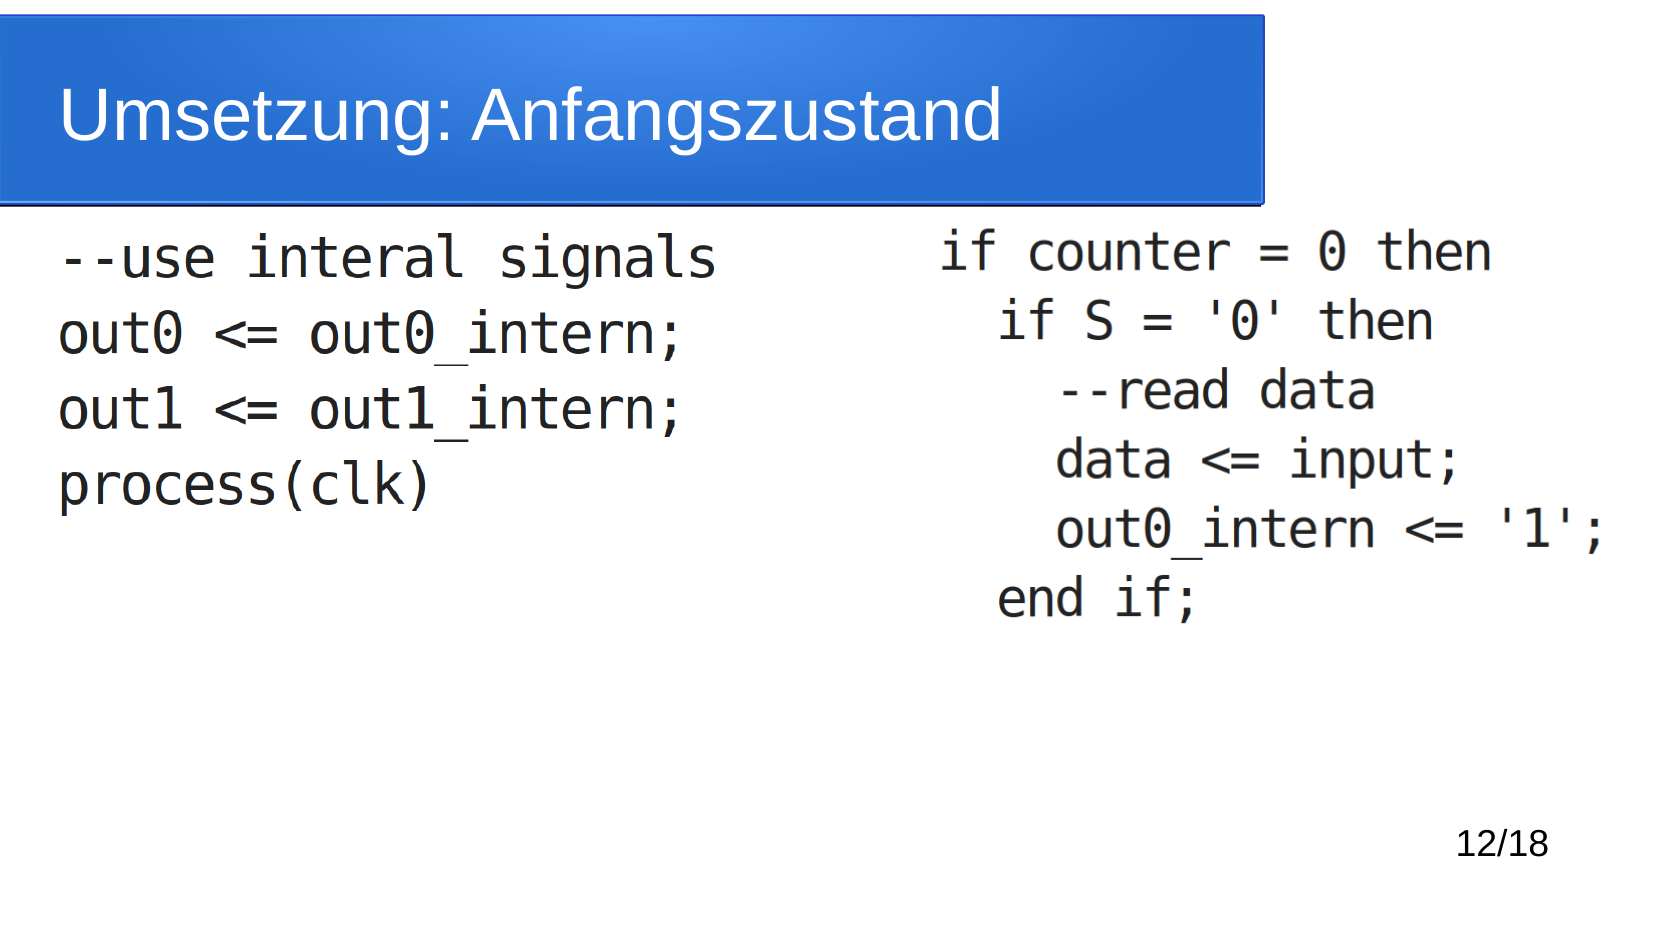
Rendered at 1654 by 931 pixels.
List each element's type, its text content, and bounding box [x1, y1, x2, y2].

picture [921, 224, 1654, 638]
title Umsetzung: Anfangszustand [59, 27, 1453, 201]
text_box 12/18 [1440, 814, 1630, 874]
picture [35, 226, 733, 532]
